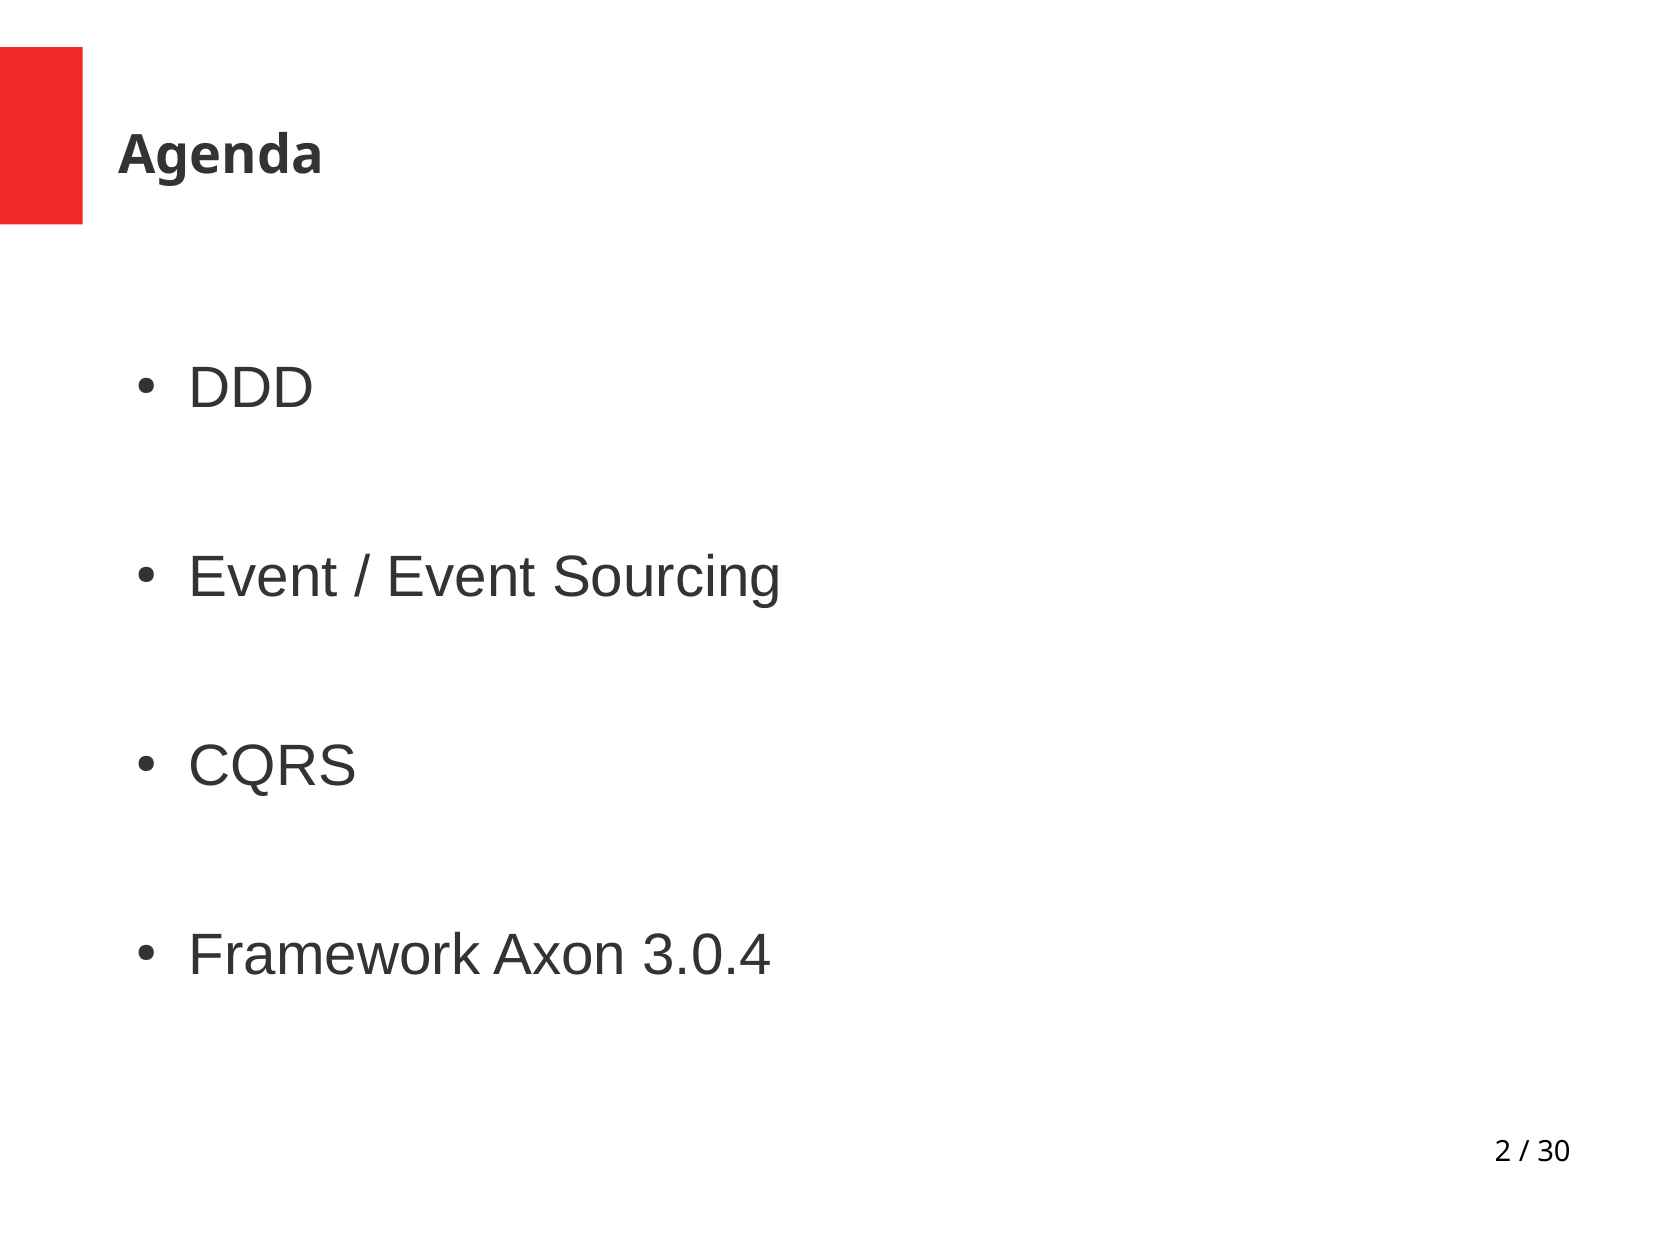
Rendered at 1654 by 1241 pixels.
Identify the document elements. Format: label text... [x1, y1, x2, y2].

title Agenda [118, 49, 1571, 257]
list DDD Event / Event Sourcing CQRS Framework Axon 3.0.4 [118, 354, 1536, 1074]
